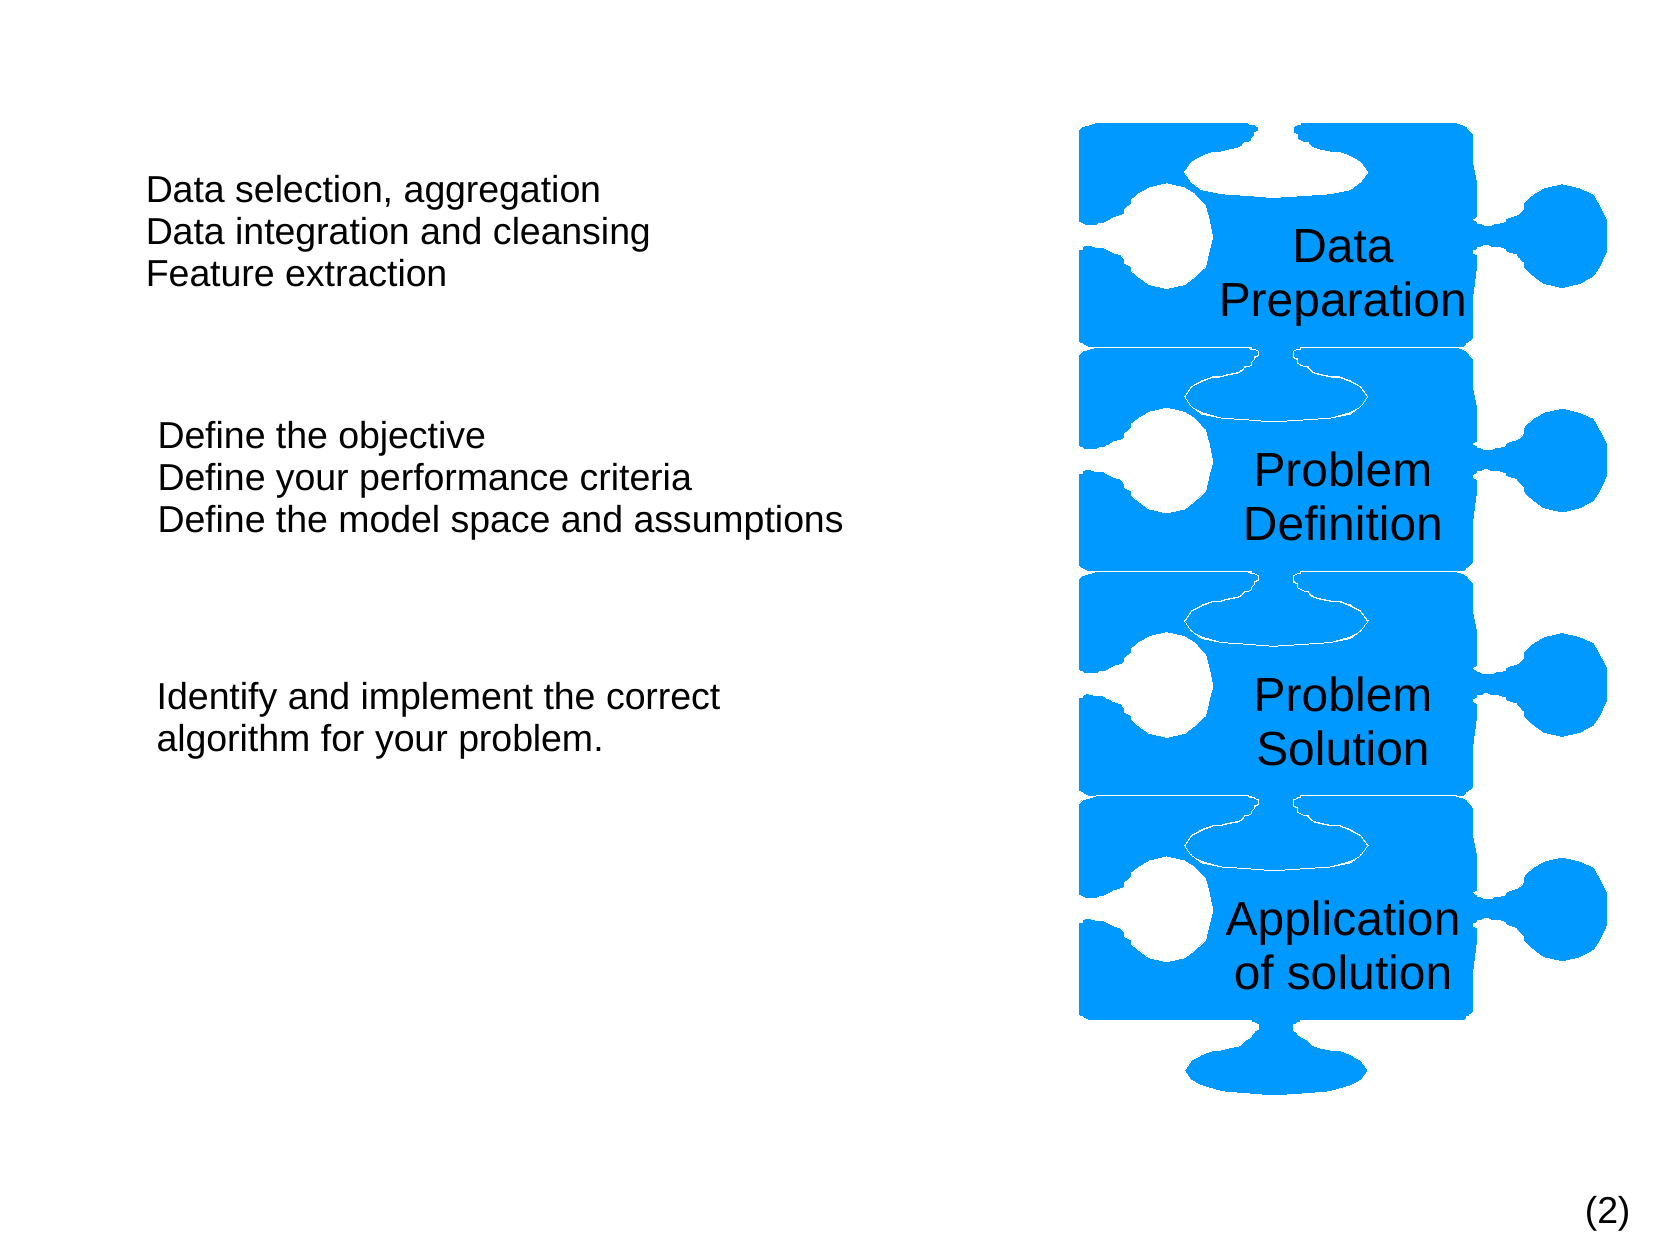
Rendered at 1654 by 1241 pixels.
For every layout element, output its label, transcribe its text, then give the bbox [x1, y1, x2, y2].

text_box Data selection, aggregation Data integration and cleansing Feature extraction [131, 161, 666, 303]
text_box Problem Solution [1078, 571, 1608, 870]
text_box Problem Definition [1078, 347, 1608, 646]
text_box Application of solution [1078, 795, 1608, 1096]
text_box Data Preparation [1078, 122, 1608, 421]
text_box (2) [1570, 1181, 1646, 1239]
text_box Define the objective Define your performance criteria Define the model space and assumptions [142, 407, 859, 549]
text_box Identify and implement the correct algorithm for your problem. [141, 667, 736, 767]
